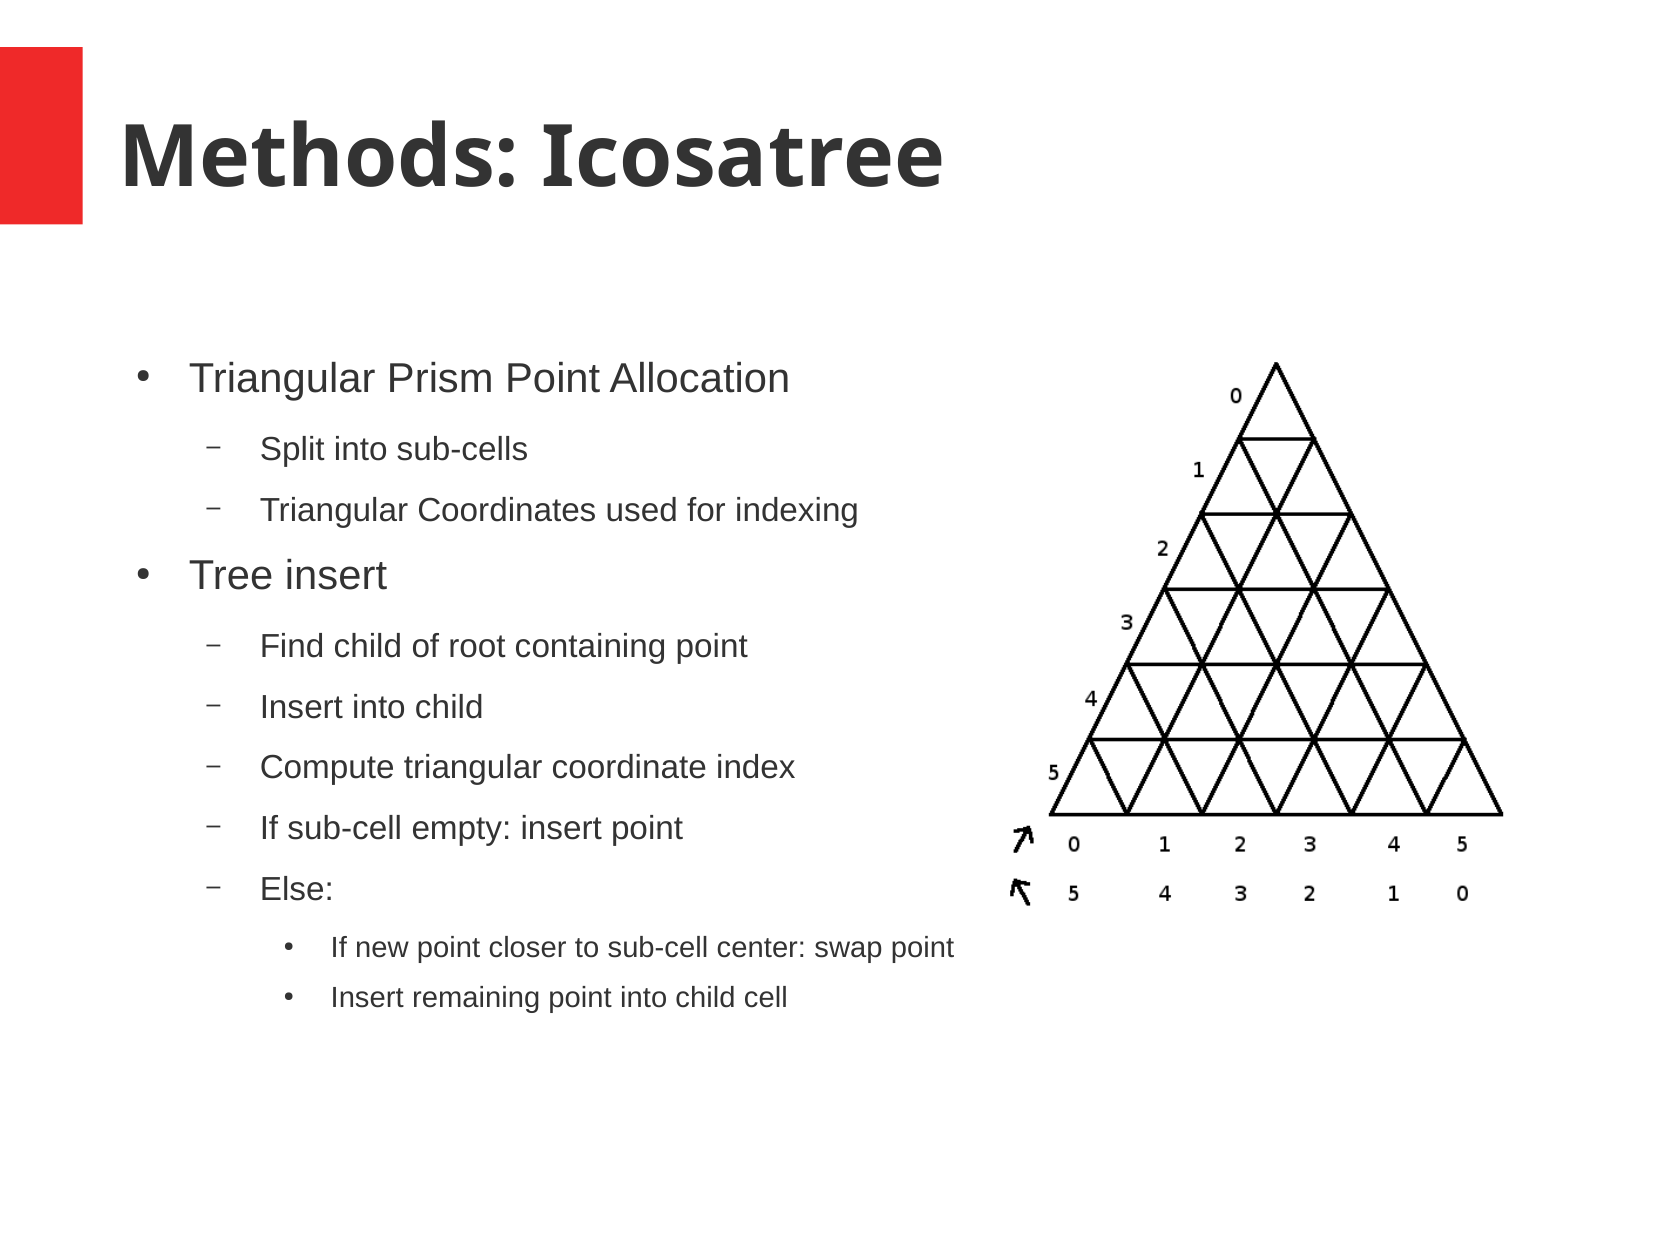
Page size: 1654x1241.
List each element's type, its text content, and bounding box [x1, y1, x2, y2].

picture [975, 354, 1576, 955]
list Triangular Prism Point Allocation Split into sub-cells Triangular Coordinates used for indexing Tree insert Find child of root containing point Insert into child Compute triangular coordinate index If sub-cell empty: insert point Else: If new point closer to sub-cell center: swap point Insert remaining point into child cell [118, 354, 1536, 1074]
title Methods: Icosatree [118, 49, 1571, 257]
